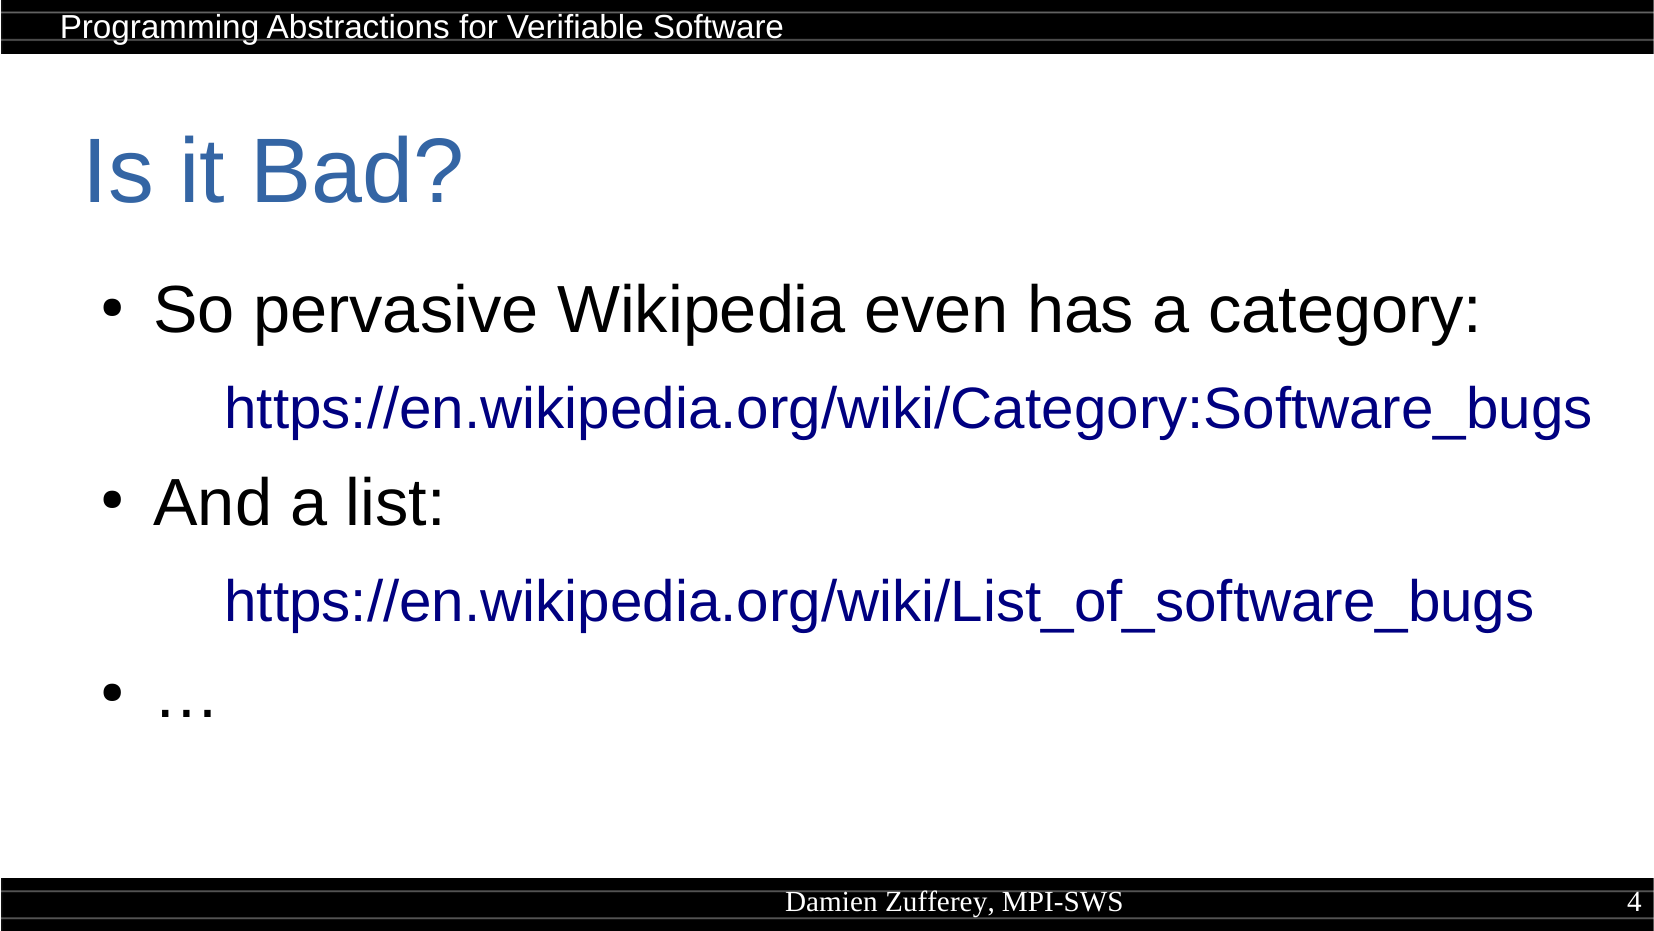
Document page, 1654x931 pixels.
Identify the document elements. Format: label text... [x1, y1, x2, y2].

picture [1, 0, 1654, 54]
list So pervasive Wikipedia even has a category: https://en.wikipedia.org/wiki/Category:Software_bugs And a list: https://en.wikipedia.org/wiki/List_of_software_bugs … [82, 271, 1606, 758]
picture [1, 878, 1654, 931]
title Is it Bad? [82, 92, 1571, 249]
